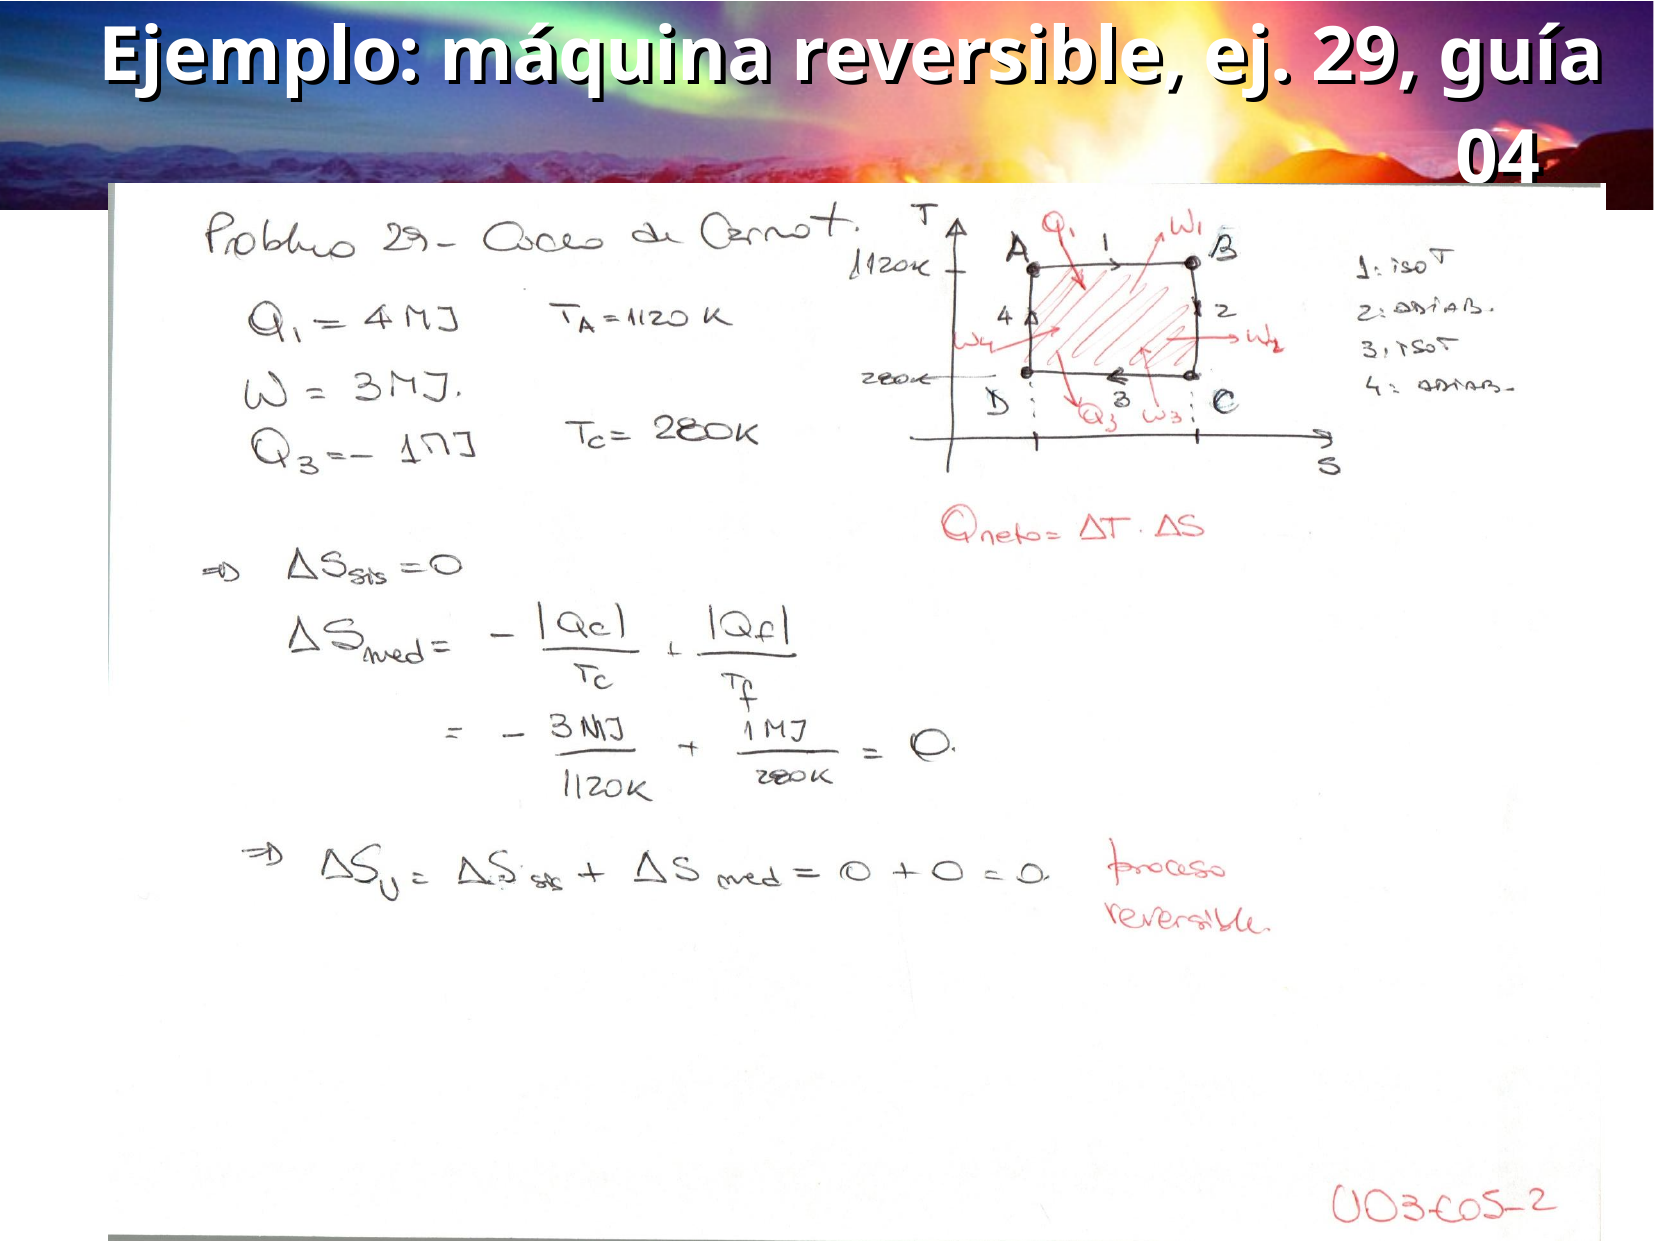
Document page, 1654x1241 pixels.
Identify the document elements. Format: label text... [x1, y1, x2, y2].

title Ejemplo: máquina reversible, ej. 29, guía 04 [45, 15, 1606, 191]
picture [0, 1, 1654, 1241]
